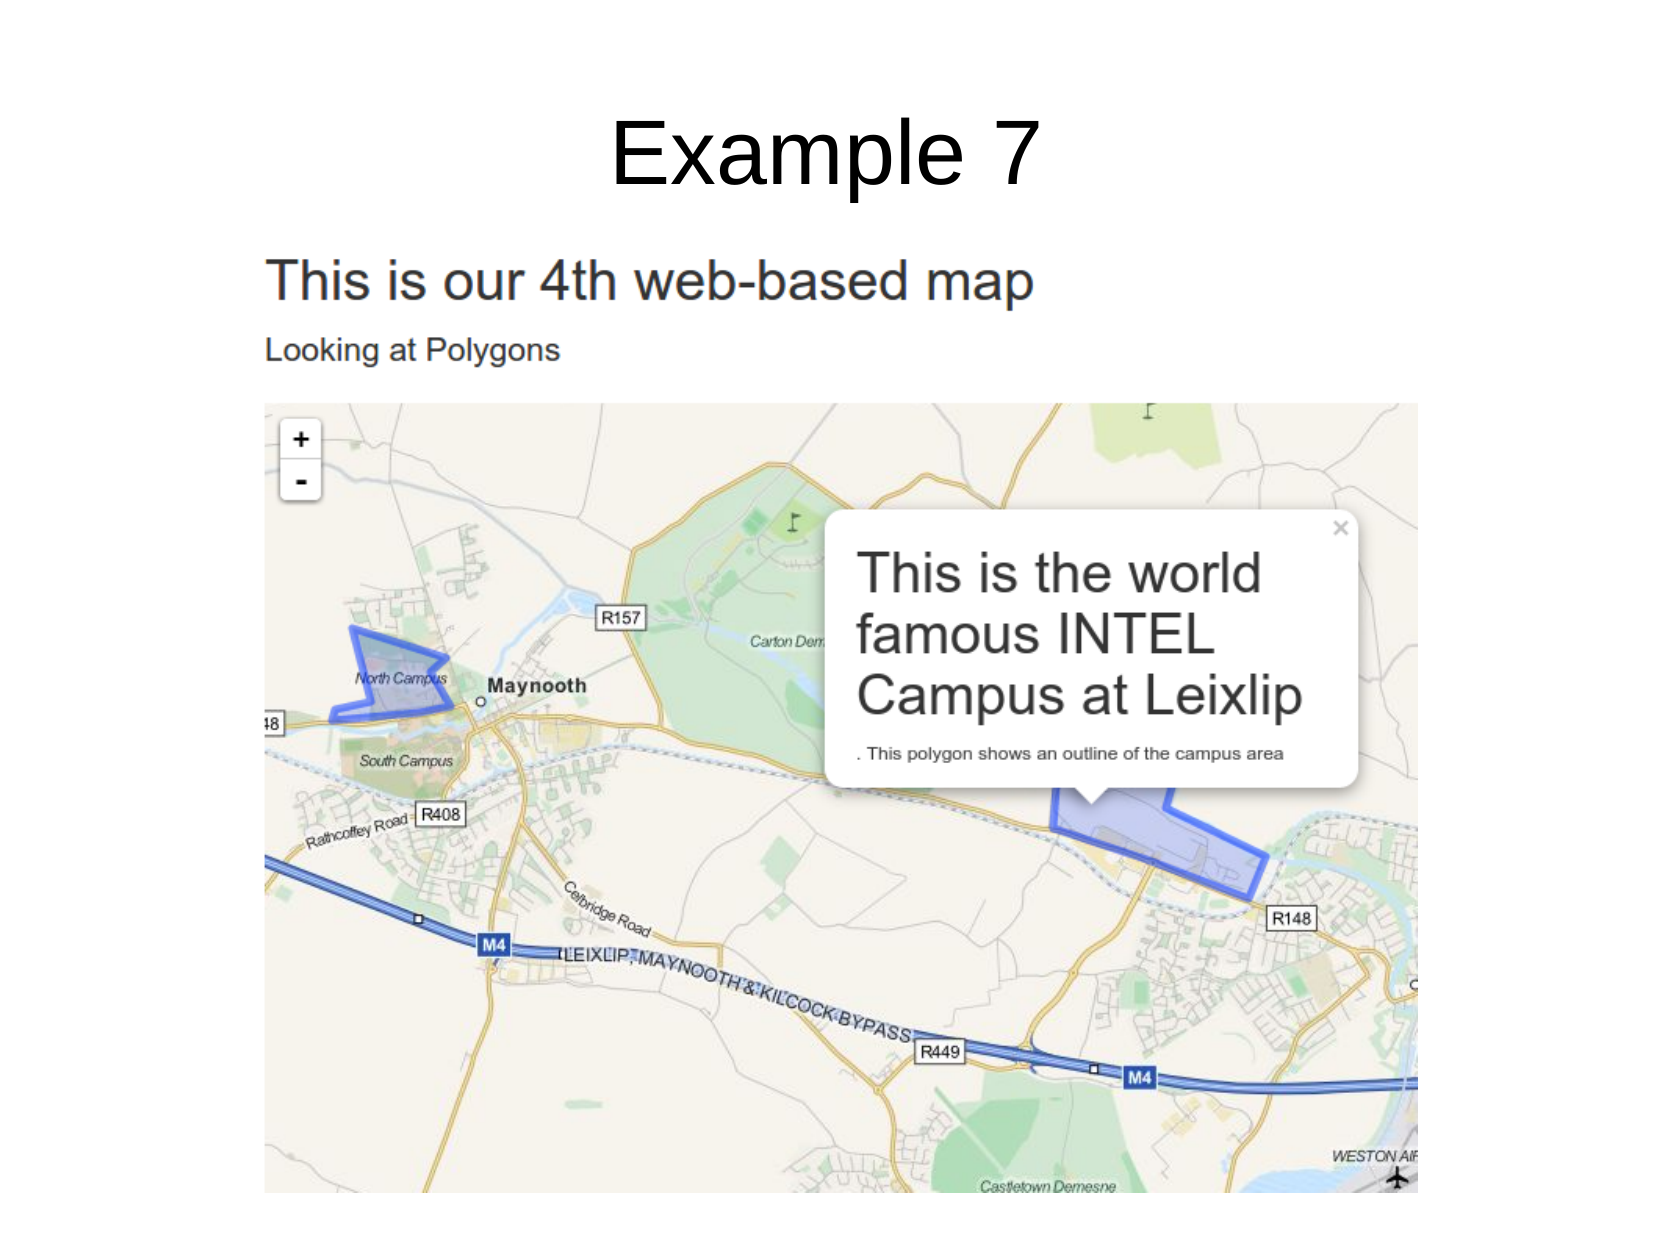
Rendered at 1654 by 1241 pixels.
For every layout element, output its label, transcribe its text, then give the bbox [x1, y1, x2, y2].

picture [218, 222, 1418, 1193]
title Example 7 [82, 49, 1571, 257]
